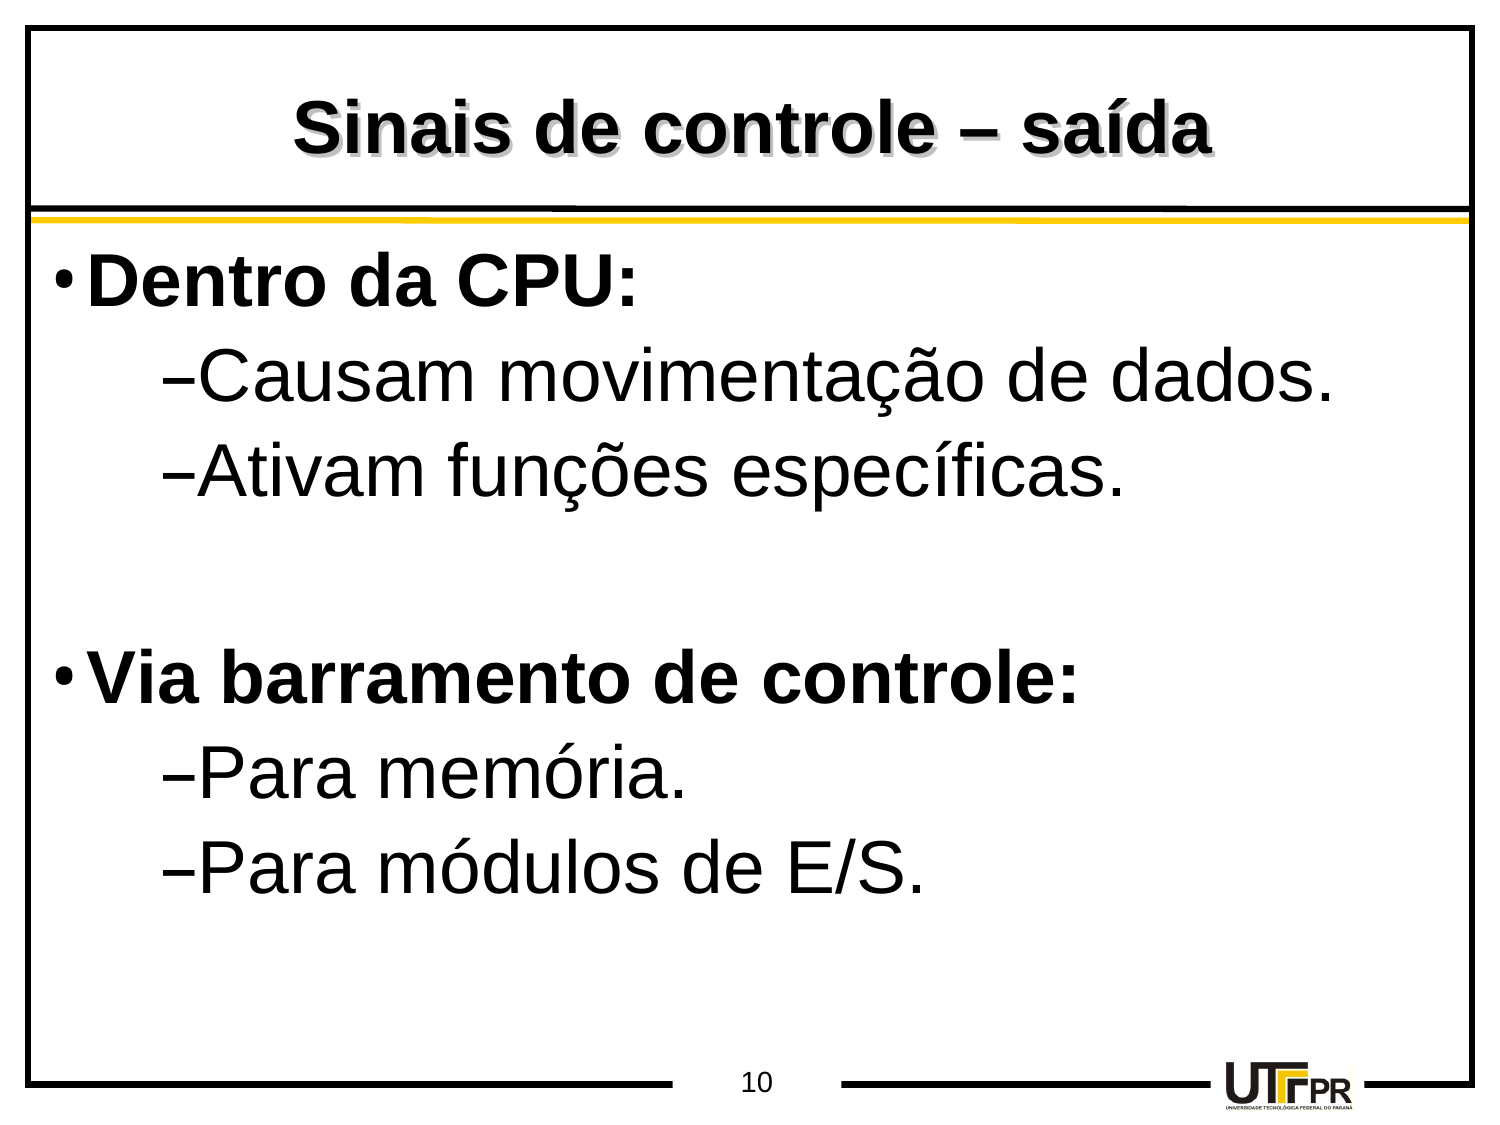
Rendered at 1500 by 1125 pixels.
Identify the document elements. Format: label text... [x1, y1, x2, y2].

list Dentro da CPU: Causam movimentação de dados. Ativam funções específicas. Via barramento de controle: Para memória. Para módulos de E/S. [34, 233, 1471, 1011]
title Sinais de controle – saída [29, 85, 1477, 180]
picture [1225, 1062, 1353, 1110]
